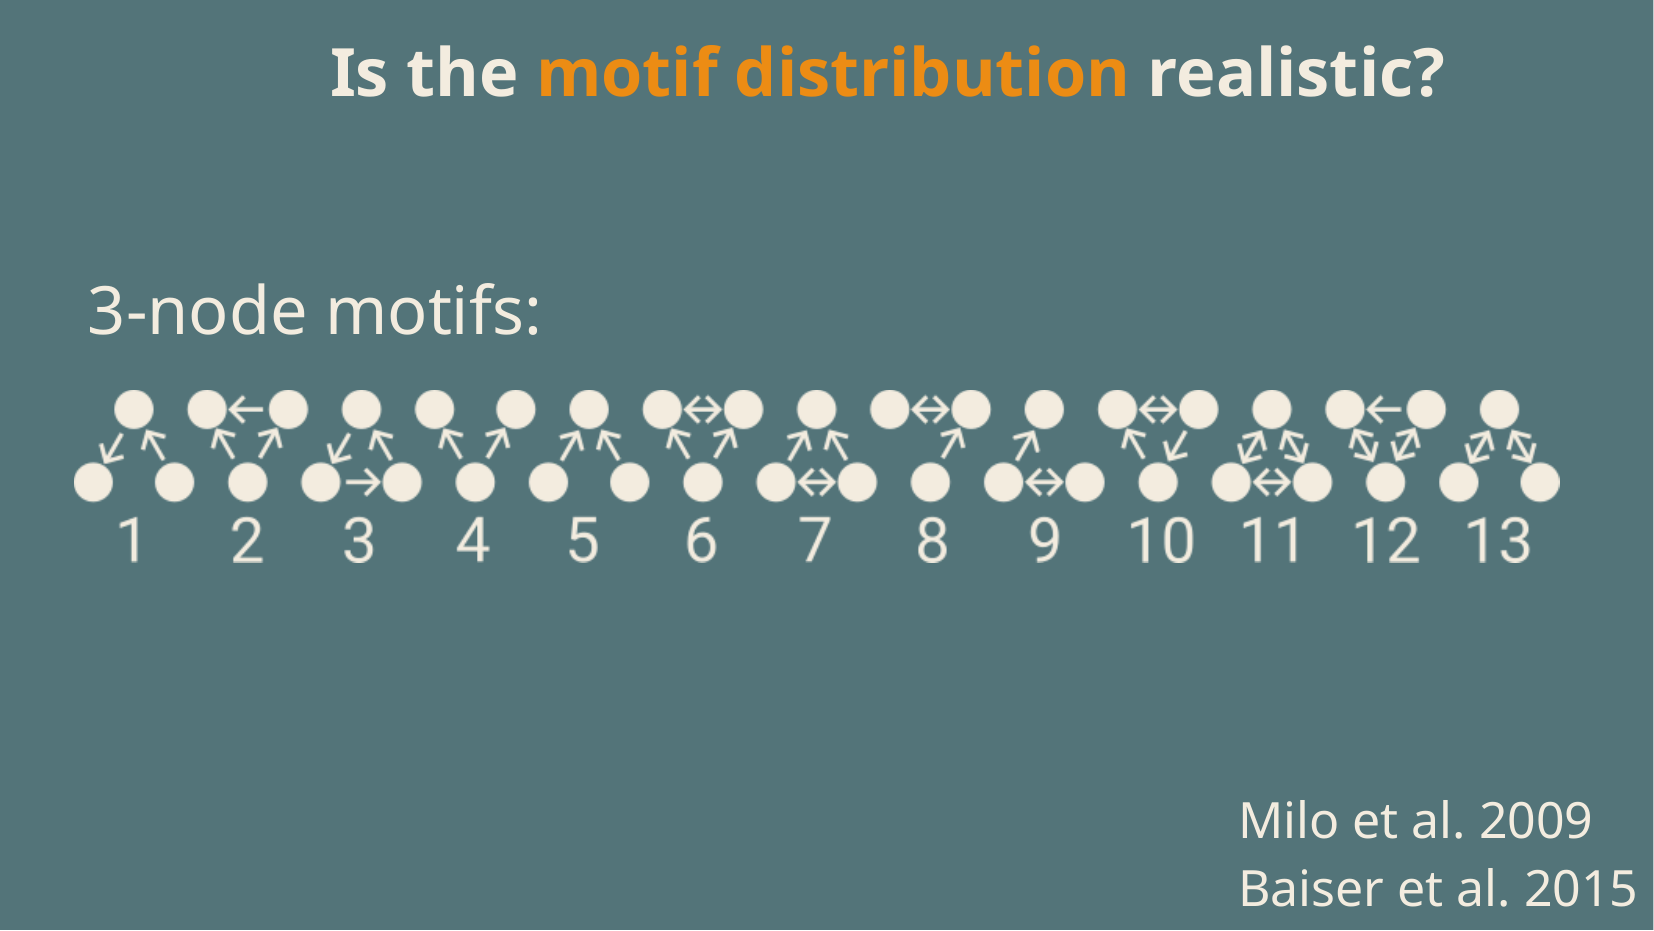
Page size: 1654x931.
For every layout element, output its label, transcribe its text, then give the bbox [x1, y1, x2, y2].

text_box Milo et al. 2009 Baiser et al. 2015 [1223, 777, 1639, 925]
text_box 3-node motifs: [73, 255, 532, 359]
text_box Is the motif distribution realistic? [315, 17, 1339, 121]
picture [74, 390, 1560, 563]
